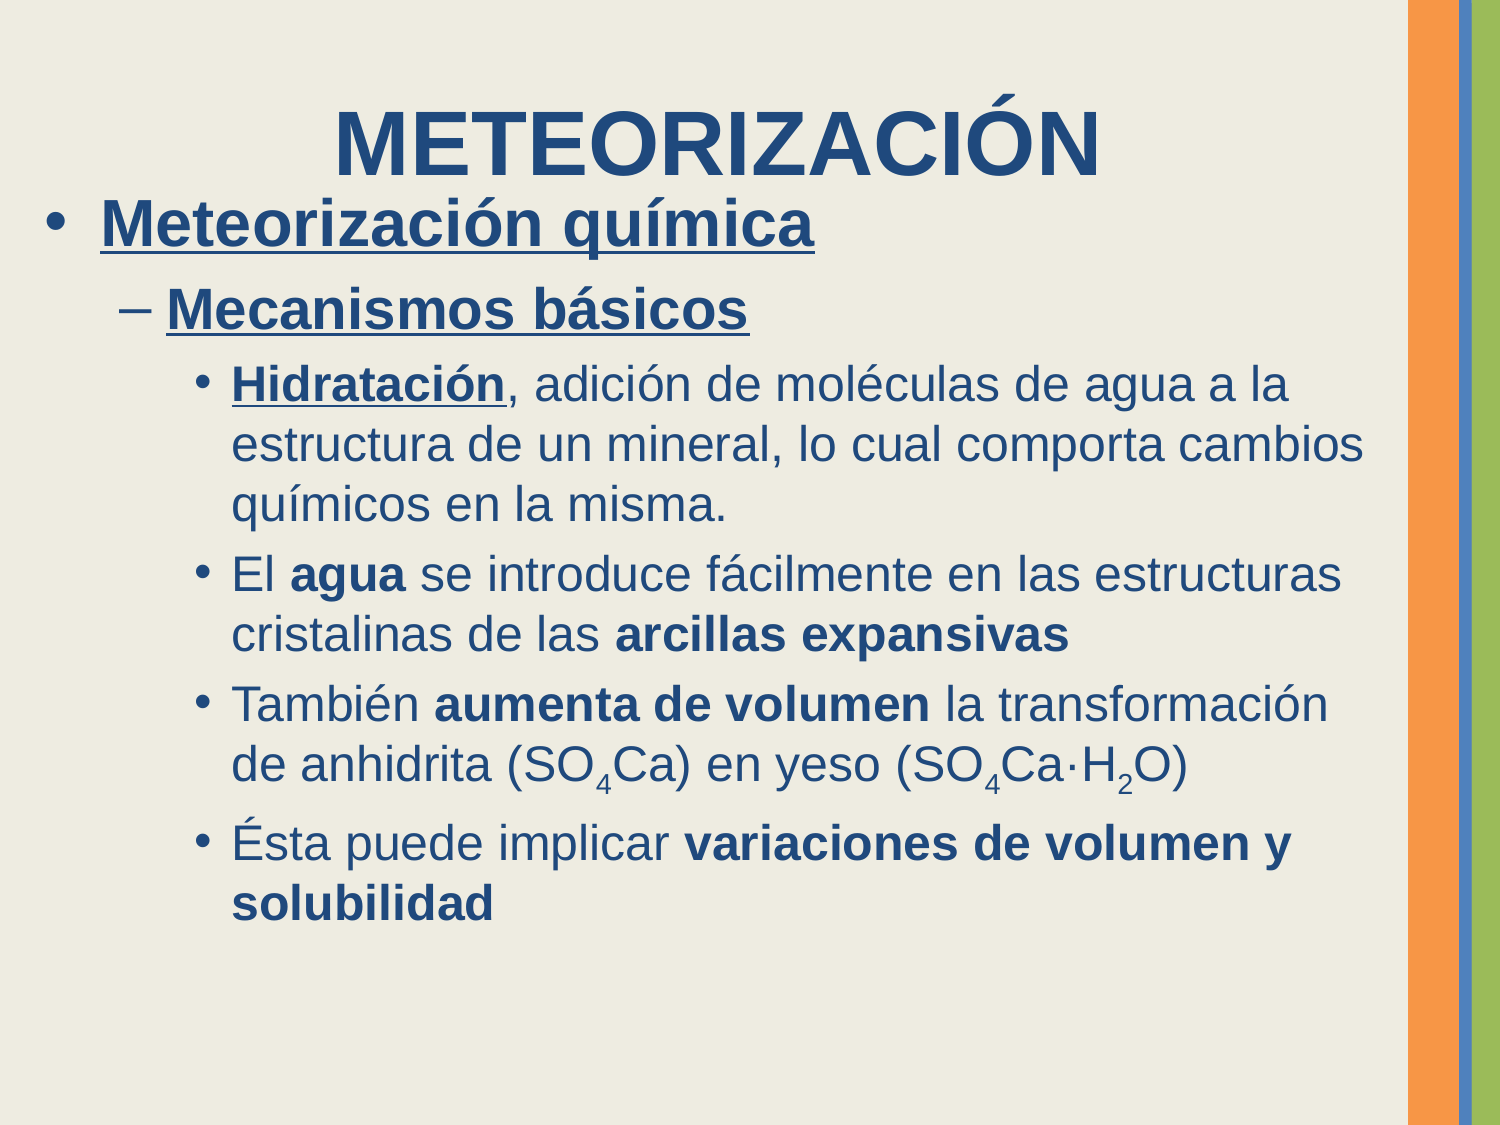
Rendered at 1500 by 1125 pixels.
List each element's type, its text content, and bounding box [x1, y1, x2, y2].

list Meteorización química Mecanismos básicos Hidratación, adición de moléculas de agua a la estructura de un mineral, lo cual comporta cambios químicos en la misma. El agua se introduce fácilmente en las estructuras cristalinas de las arcillas expansivas También aumenta de volumen la transformación de anhidrita (SO4Ca) en yeso (SO4Ca·H2O) Ésta puede implicar variaciones de volumen y solubilidad [29, 172, 1408, 1102]
title meteorización [29, 45, 1408, 172]
